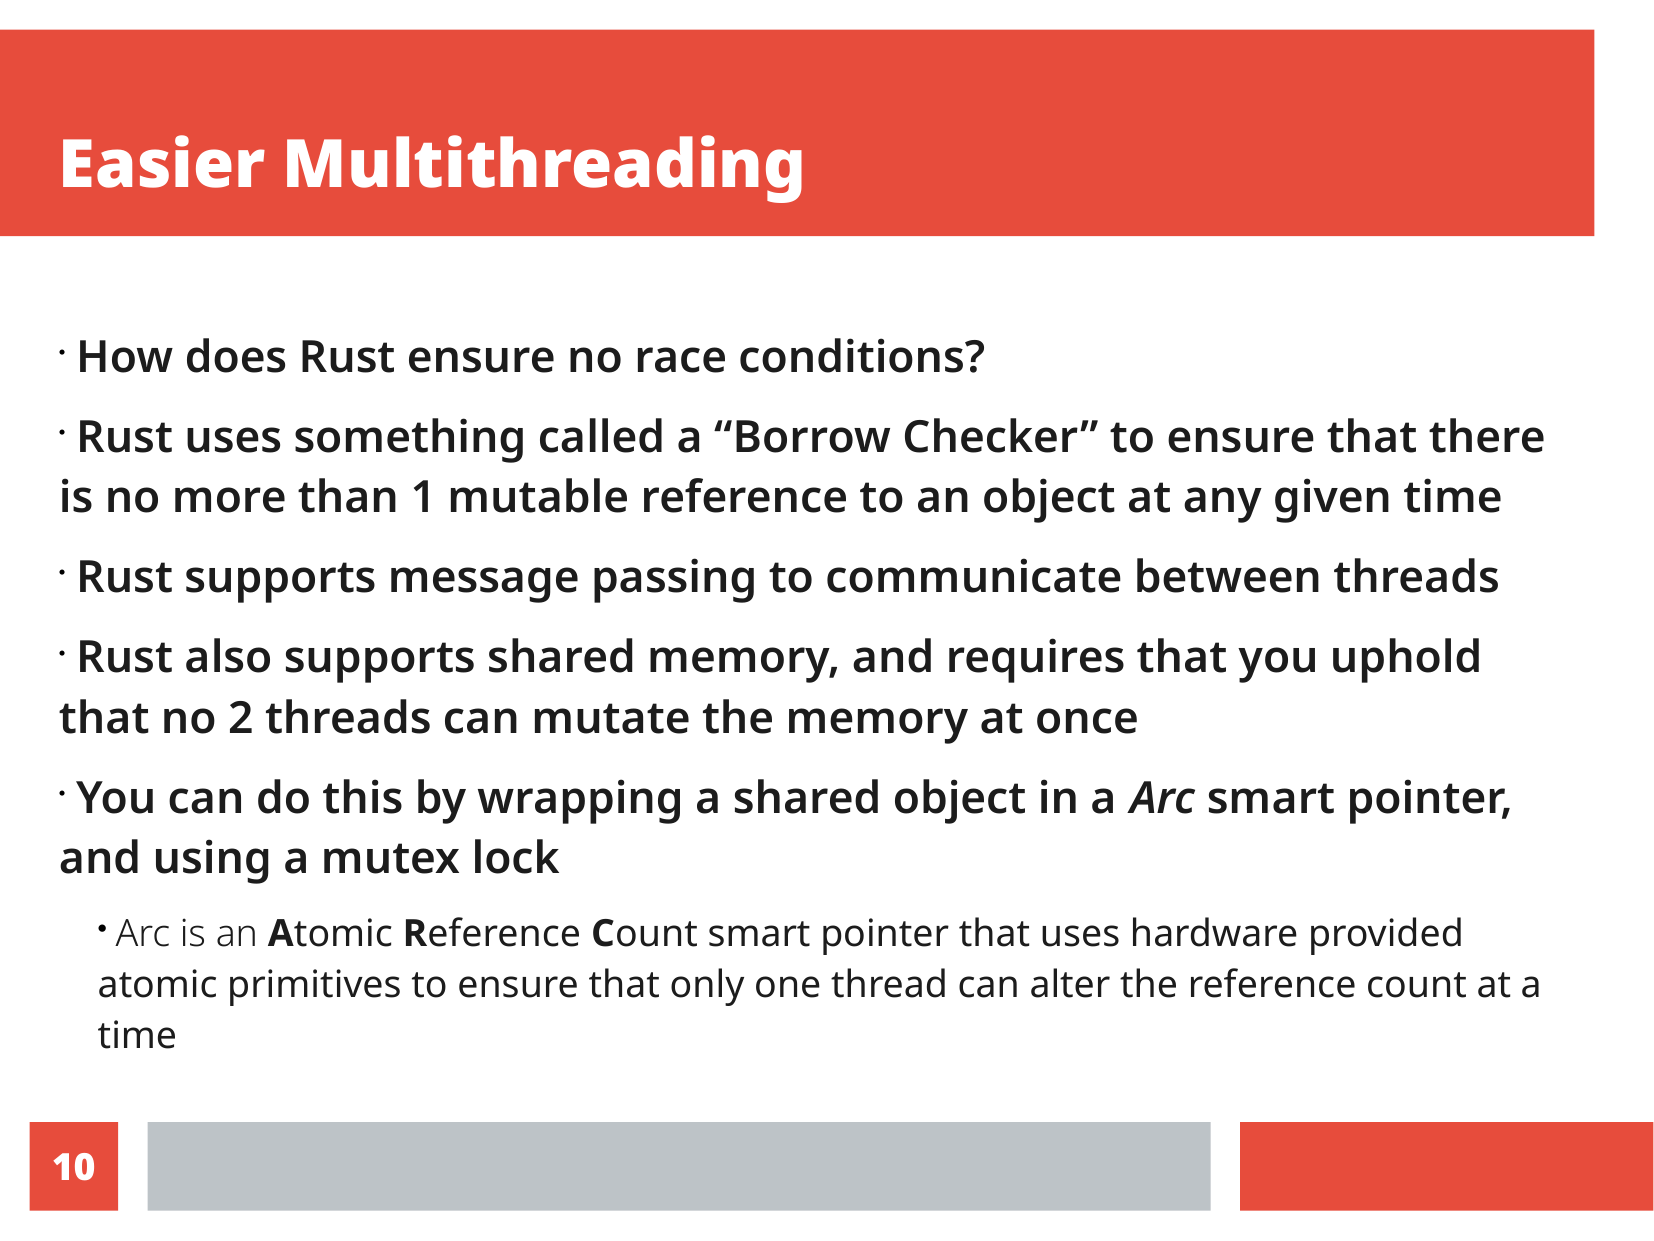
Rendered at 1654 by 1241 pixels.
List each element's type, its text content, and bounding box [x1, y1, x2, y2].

list How does Rust ensure no race conditions? Rust uses something called a “Borrow Checker” to ensure that there is no more than 1 mutable reference to an object at any given time Rust supports message passing to communicate between threads Rust also supports shared memory, and requires that you uphold that no 2 threads can mutate the memory at once You can do this by wrapping a shared object in a Arc smart pointer, and using a mutex lock Arc is an Atomic Reference Count smart pointer that uses hardware provided atomic primitives to ensure that only one thread can alter the reference count at a time [59, 324, 1565, 1093]
title Easier Multithreading [59, 59, 1595, 207]
